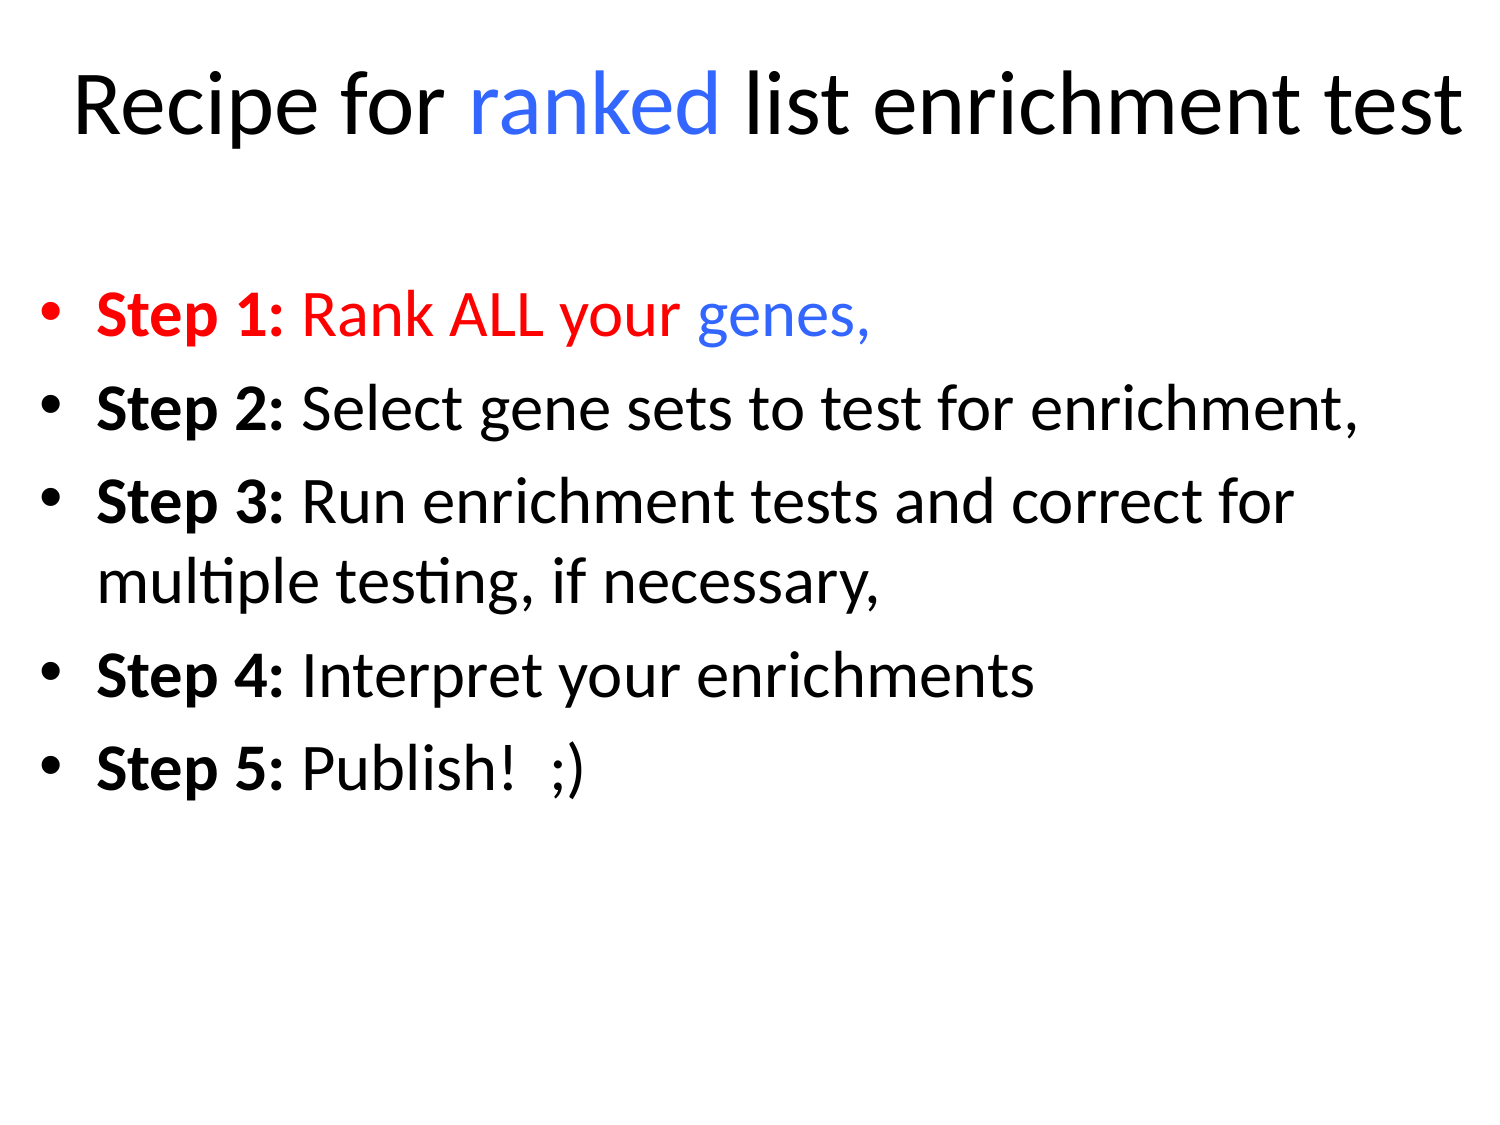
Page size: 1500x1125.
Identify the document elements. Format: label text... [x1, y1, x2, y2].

title Recipe for ranked list enrichment test [50, 45, 1488, 150]
list Step 1: Rank ALL your genes, Step 2: Select gene sets to test for enrichment, Step 3: Run enrichment tests and correct for multiple testing, if necessary, Step 4: Interpret your enrichments Step 5: Publish! ;) [24, 262, 1475, 1025]
